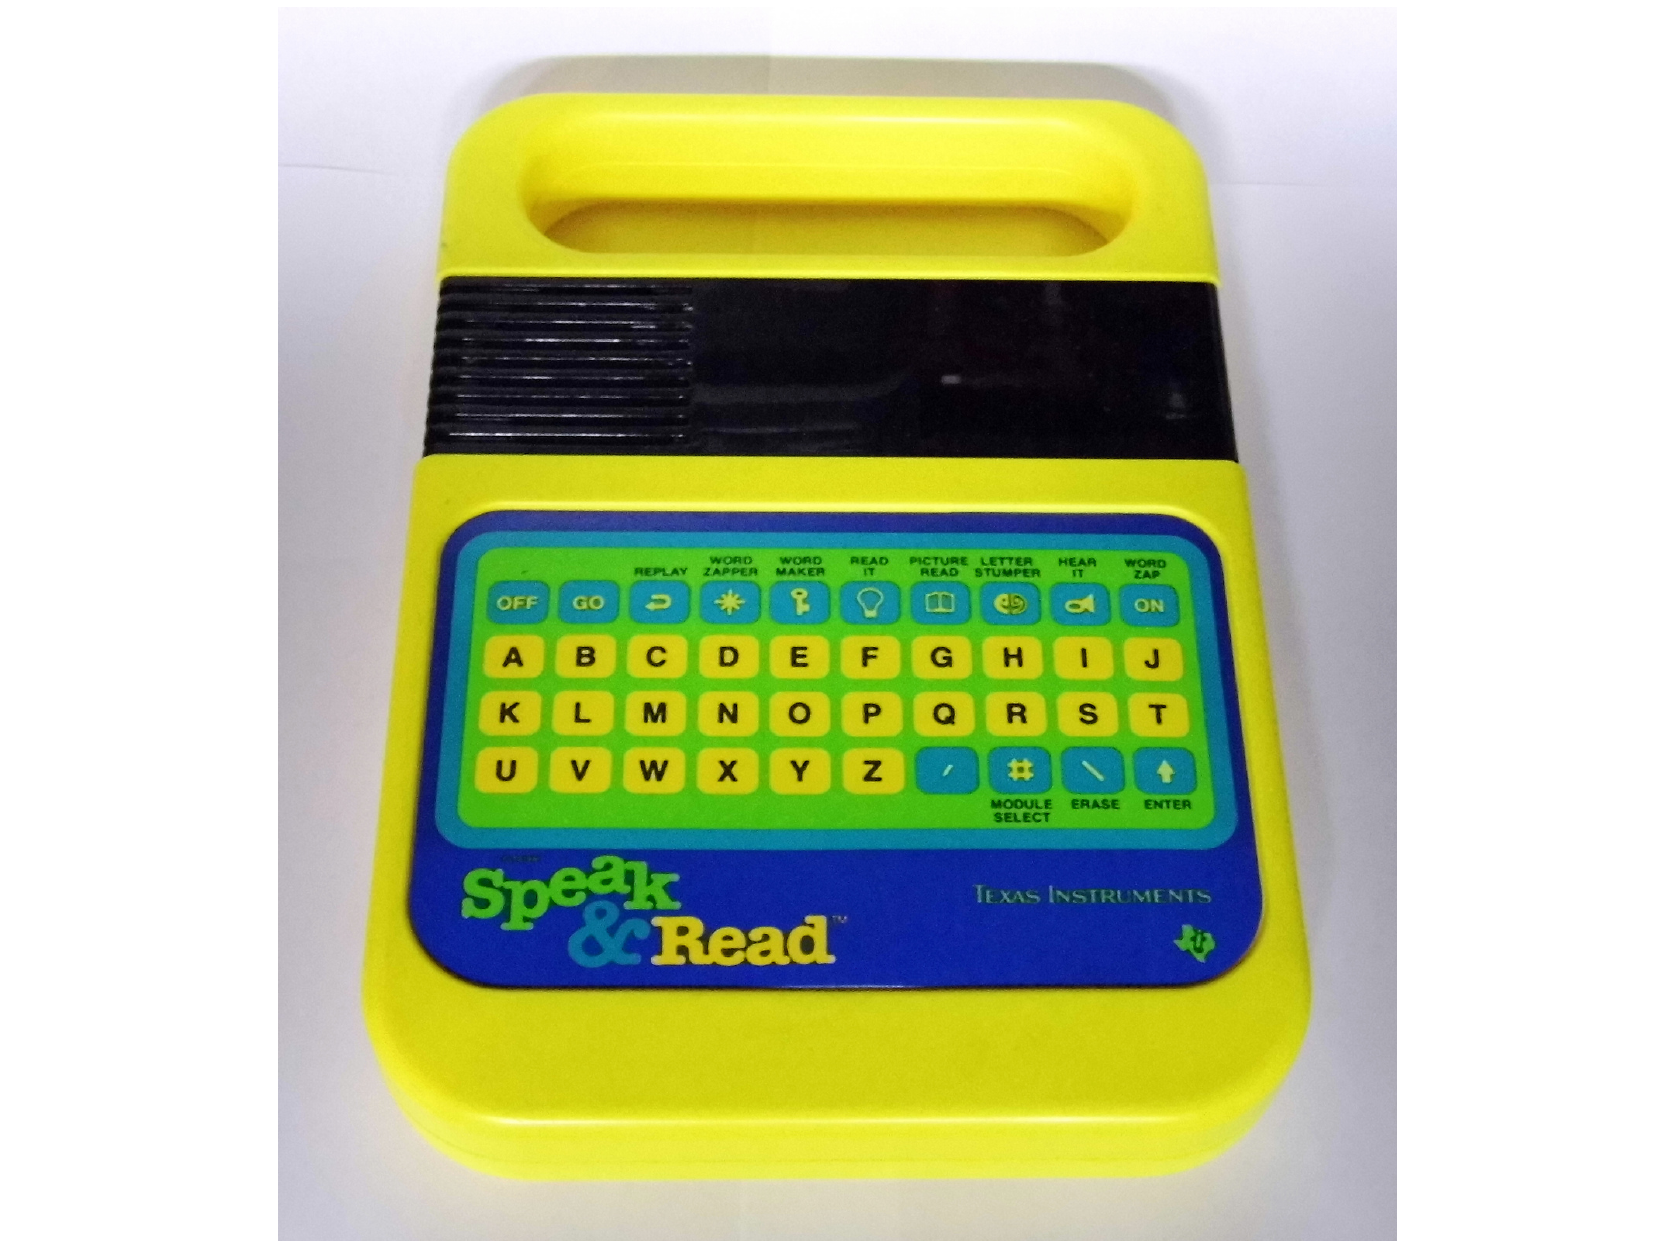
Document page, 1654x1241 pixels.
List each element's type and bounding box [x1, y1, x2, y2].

picture [278, 7, 1397, 1241]
